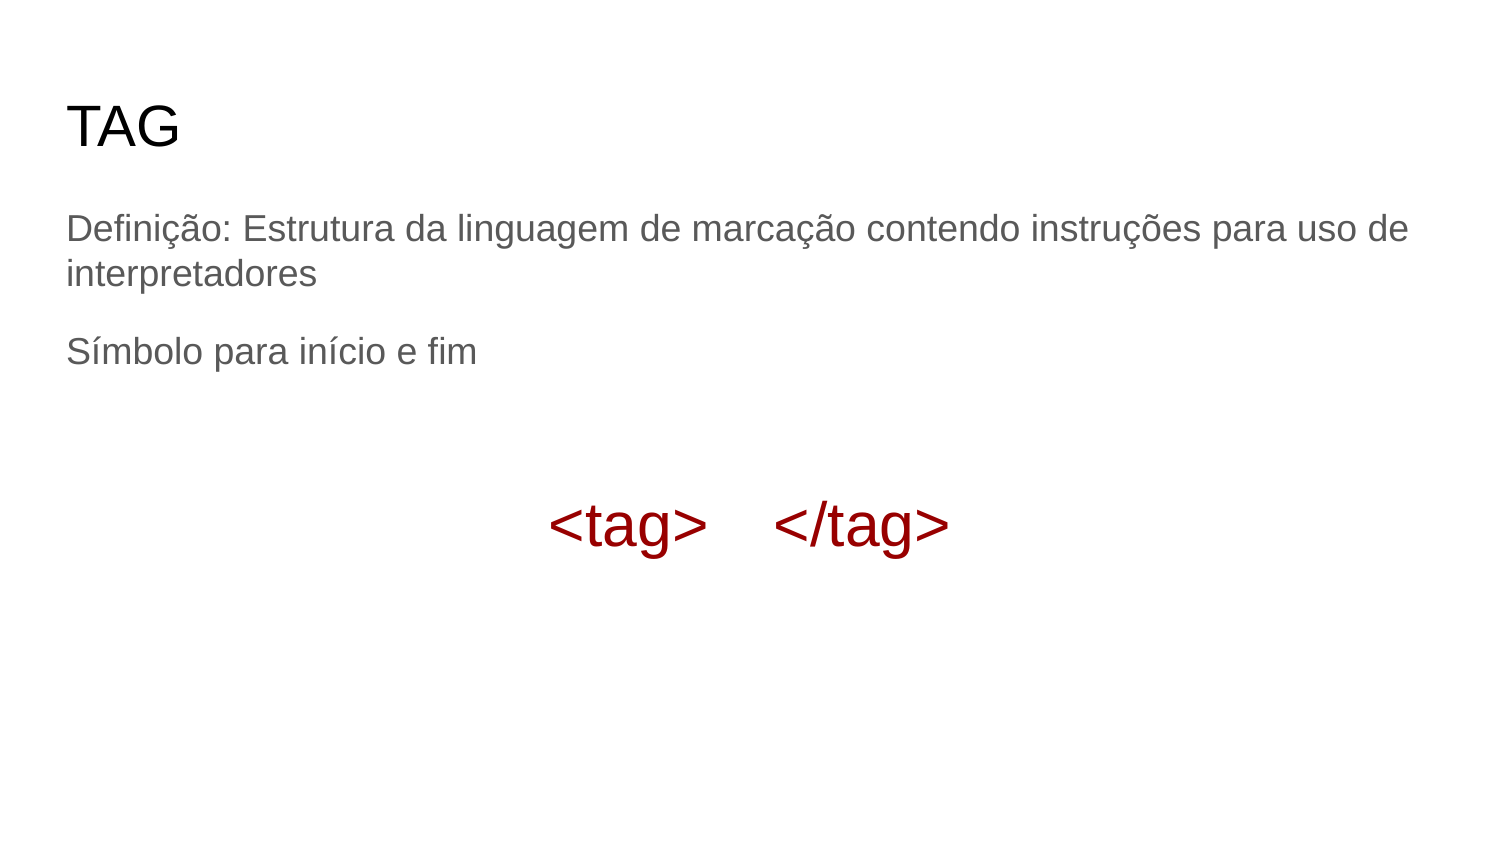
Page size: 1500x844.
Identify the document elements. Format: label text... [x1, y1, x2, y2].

title TAG [51, 72, 1449, 167]
list Definição: Estrutura da linguagem de marcação contendo instruções para uso de interpretadores Símbolo para início e fim <tag> </tag> [51, 189, 1449, 750]
